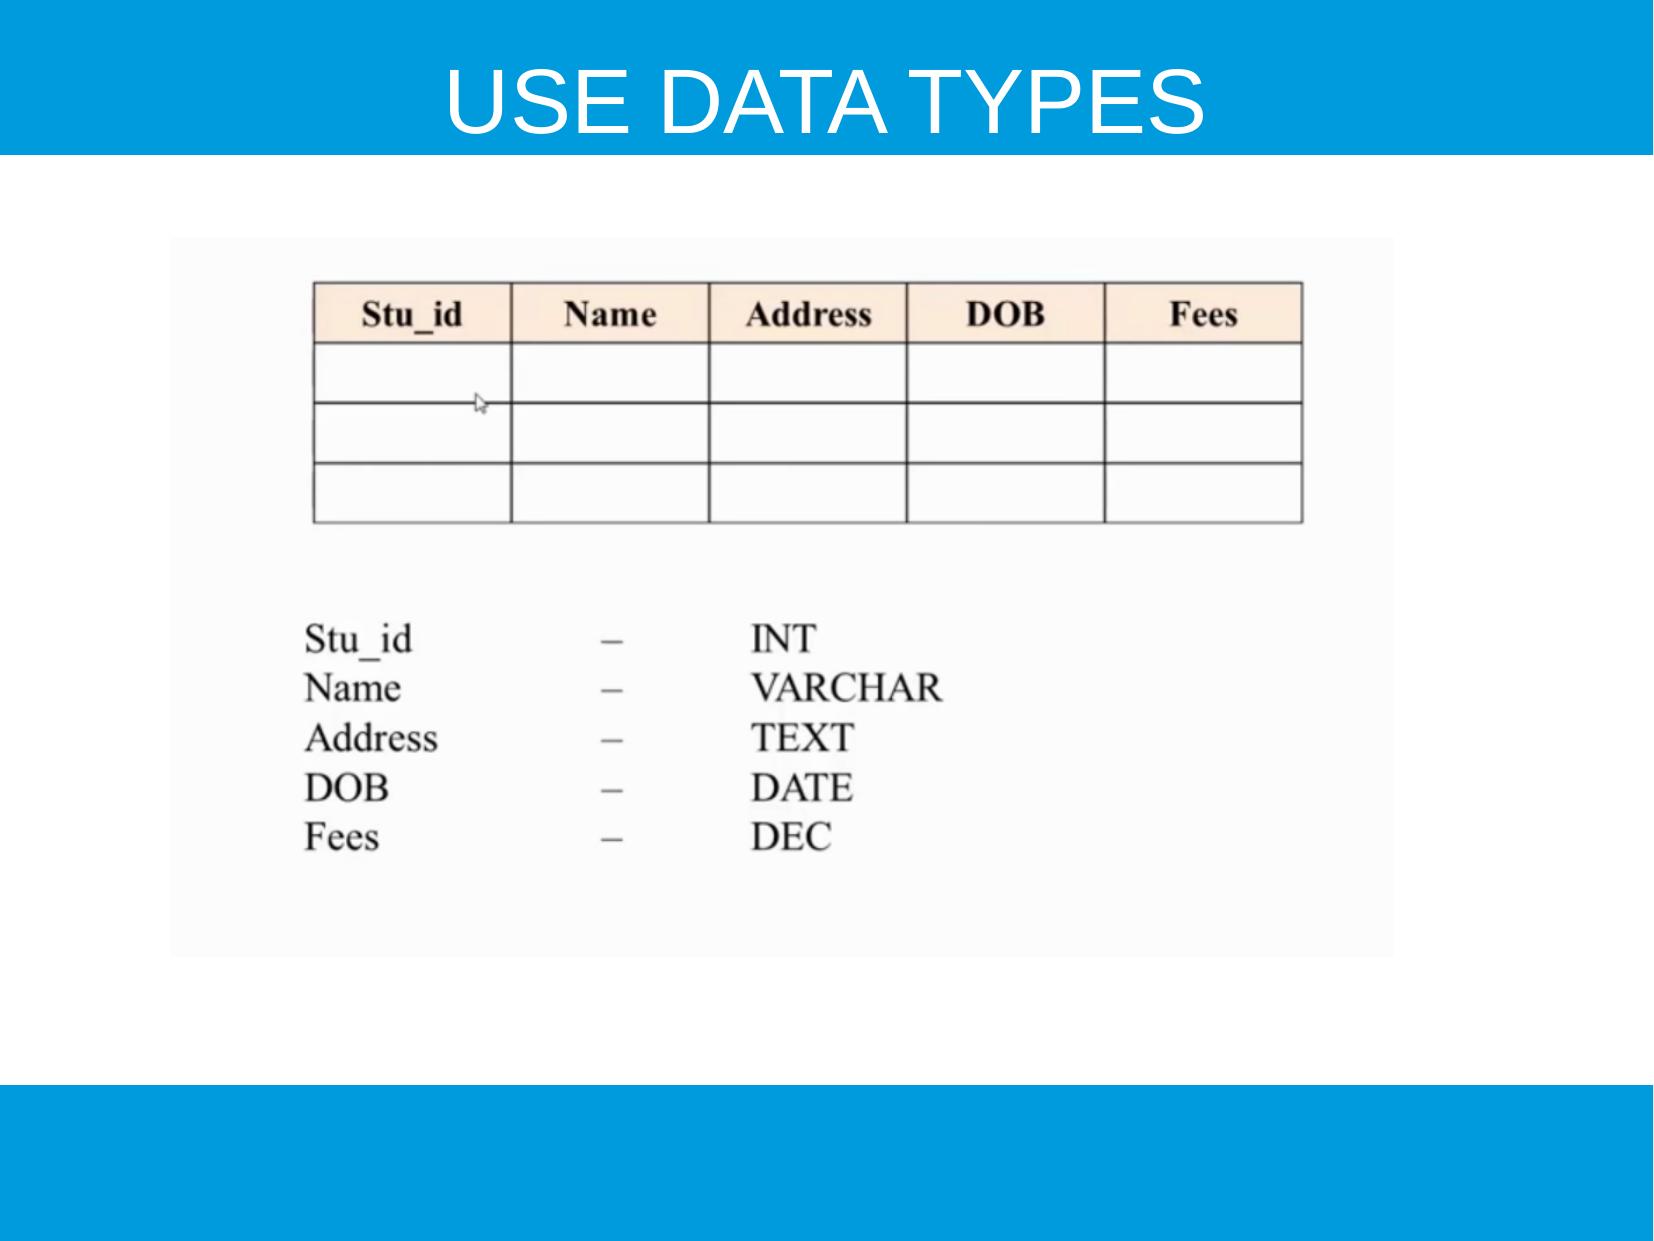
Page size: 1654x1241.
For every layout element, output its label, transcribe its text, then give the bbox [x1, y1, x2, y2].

picture [170, 237, 1394, 957]
title USE DATA TYPES [82, 49, 1571, 155]
